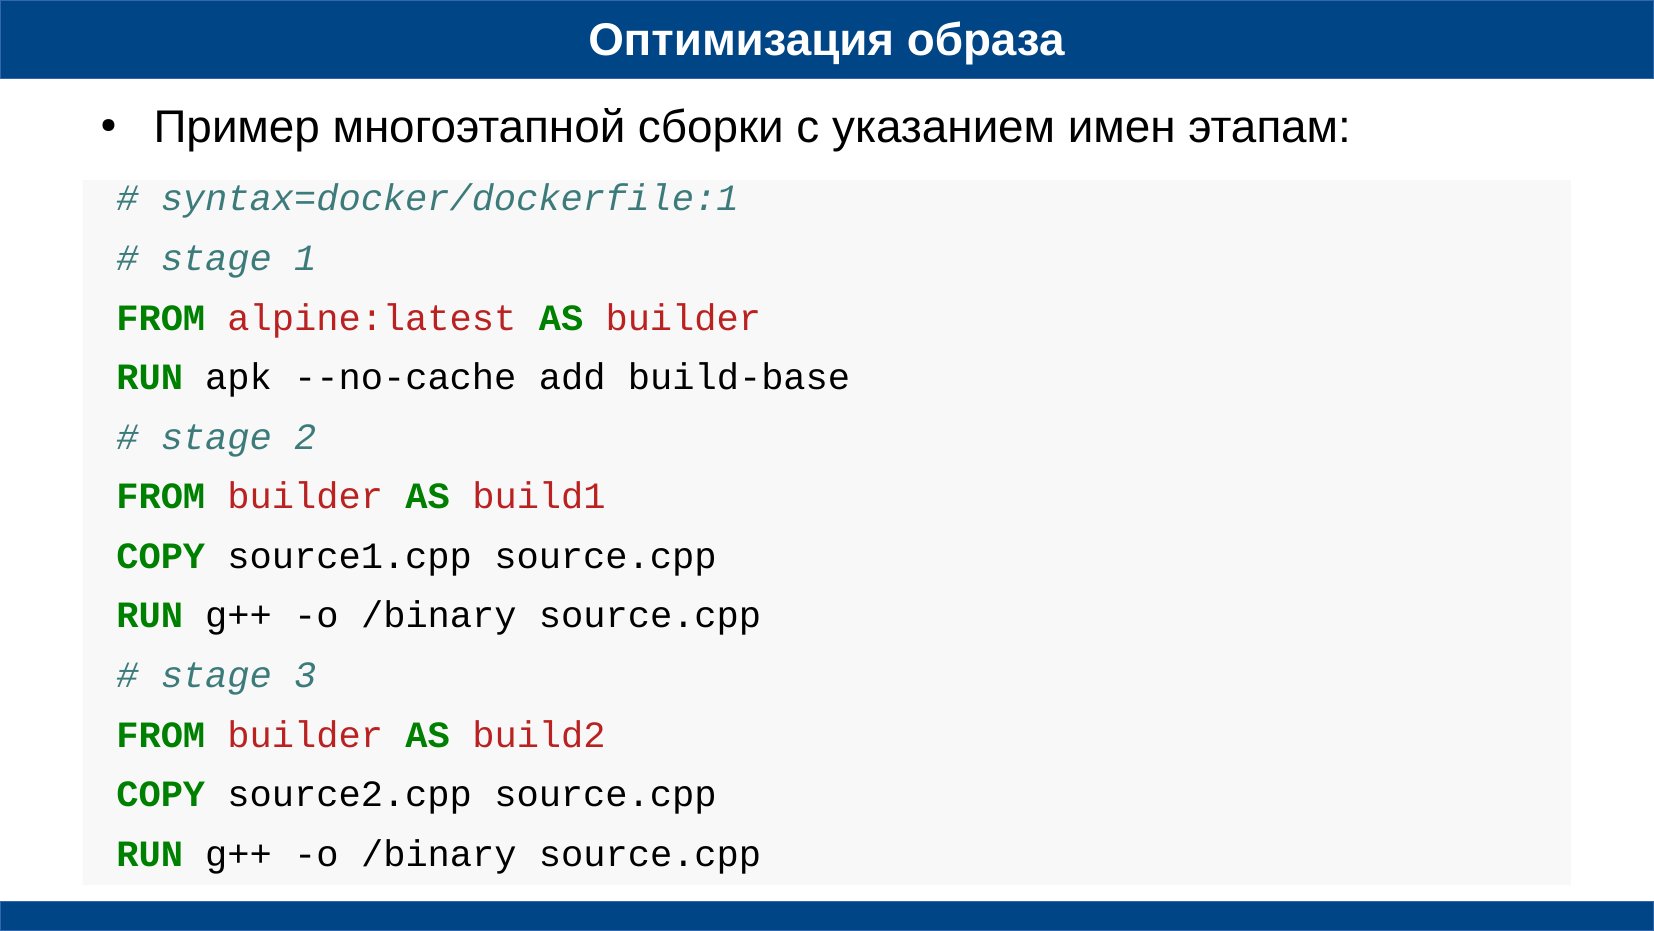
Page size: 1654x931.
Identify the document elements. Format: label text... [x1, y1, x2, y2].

list # syntax=docker/dockerfile:1 # stage 1 FROM alpine:latest AS builder RUN apk --no-cache add build-base # stage 2 FROM builder AS build1 COPY source1.cpp source.cpp RUN g++ -o /binary source.cpp # stage 3 FROM builder AS build2 COPY source2.cpp source.cpp RUN g++ -o /binary source.cpp [82, 180, 1571, 886]
title Оптимизация образа [0, 0, 1654, 79]
list Пример многоэтапной сборки с указанием имен этапам: [82, 101, 1571, 180]
